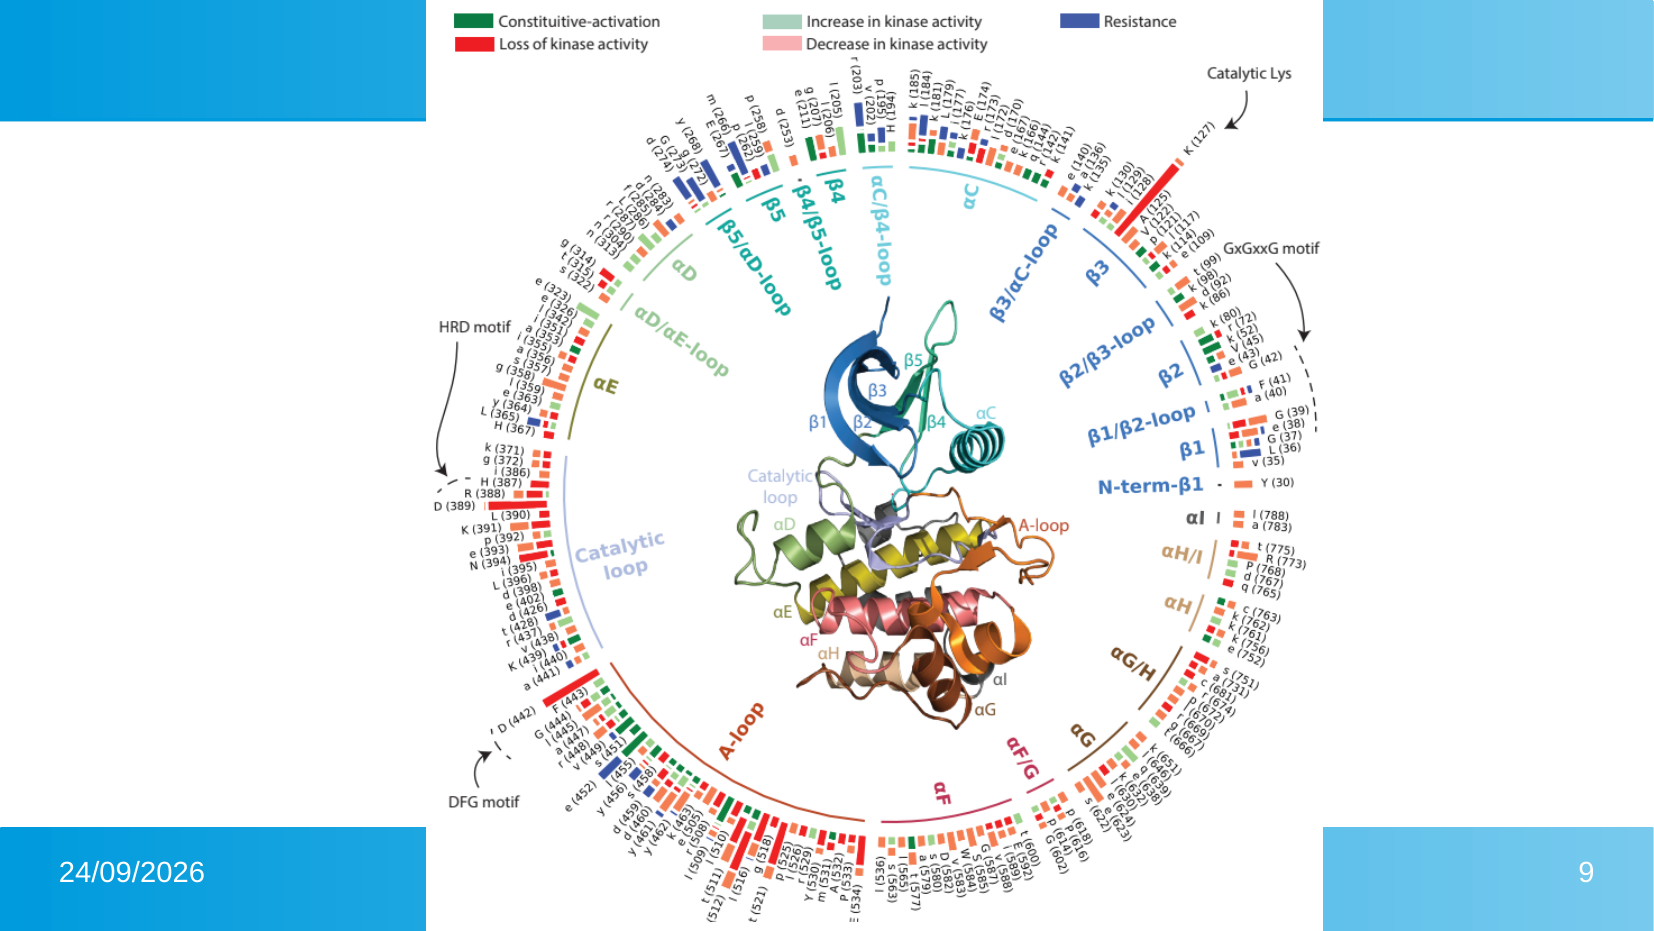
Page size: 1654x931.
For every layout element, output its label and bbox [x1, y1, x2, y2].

picture [426, 0, 1323, 931]
